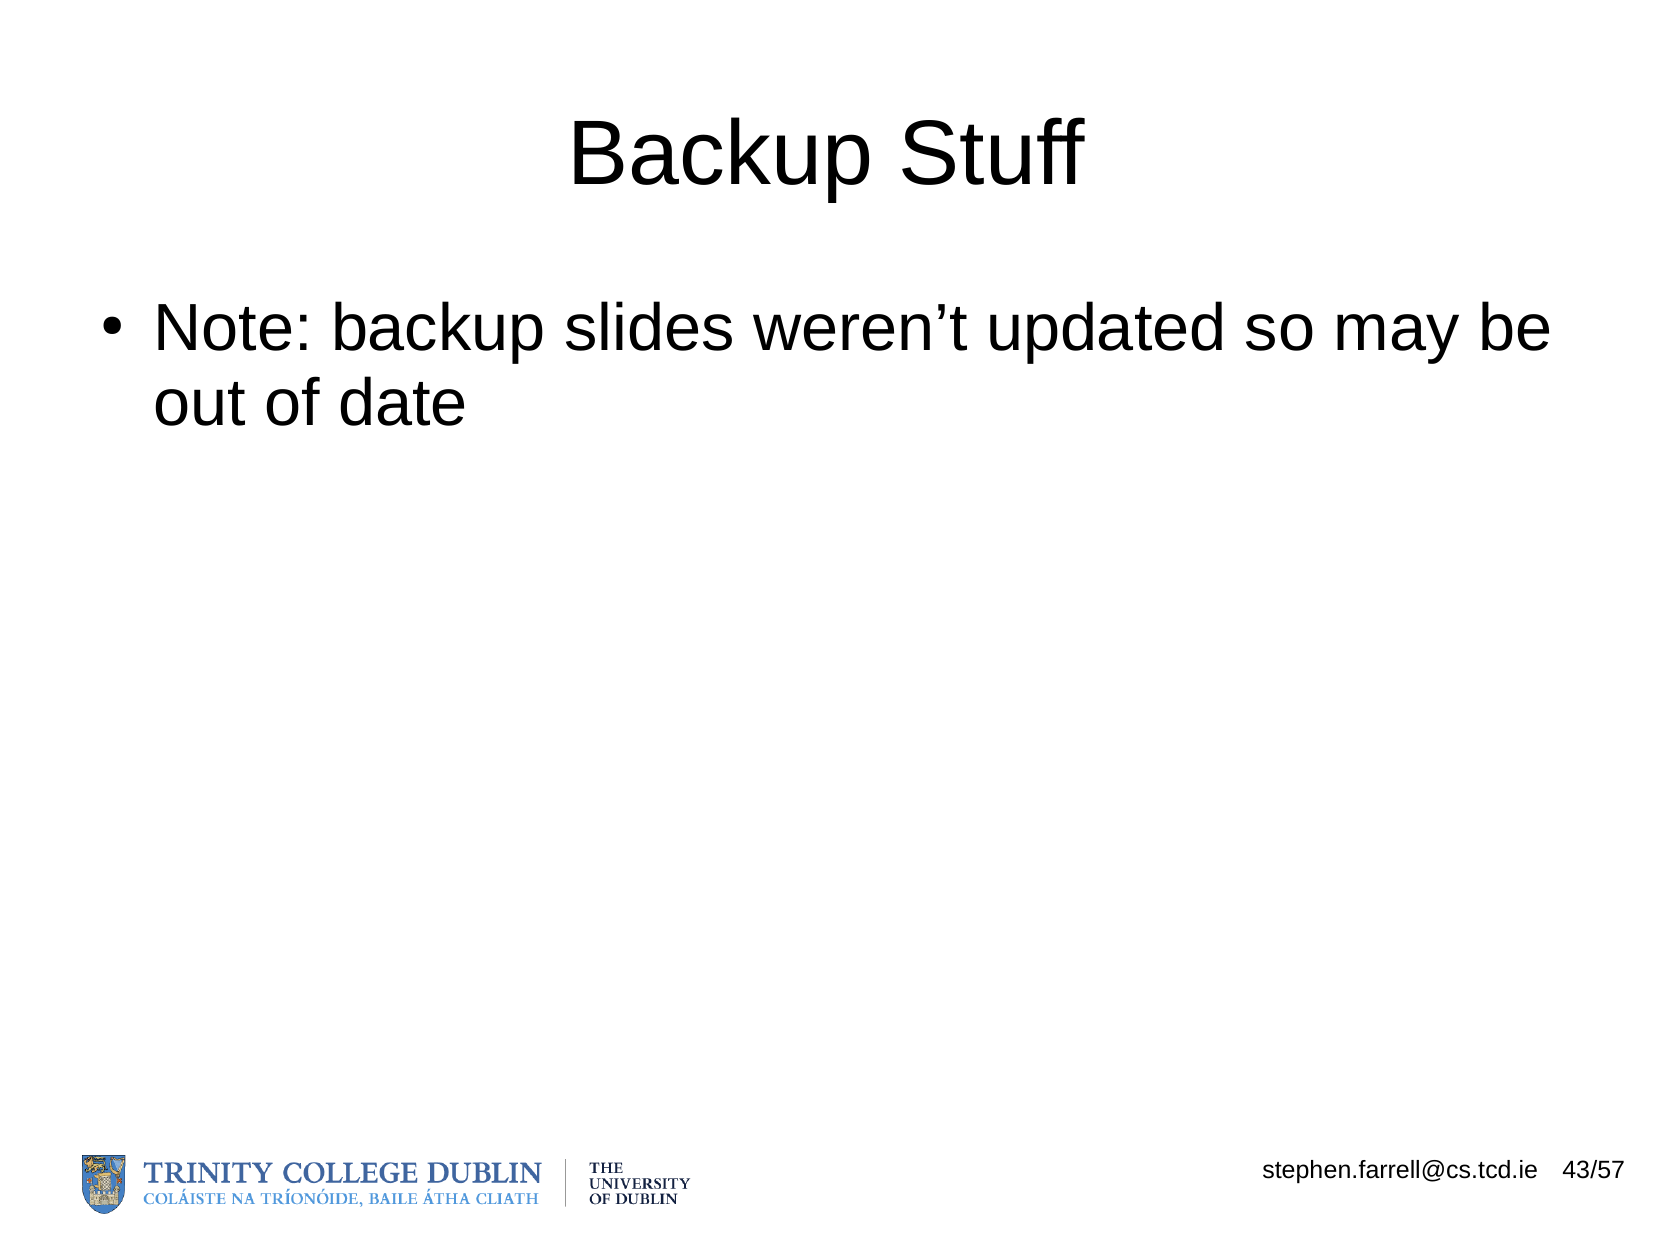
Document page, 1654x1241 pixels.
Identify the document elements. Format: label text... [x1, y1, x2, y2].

picture [82, 1155, 694, 1214]
list Note: backup slides weren’t updated so may be out of date [82, 290, 1571, 1010]
title Backup Stuff [82, 49, 1571, 257]
